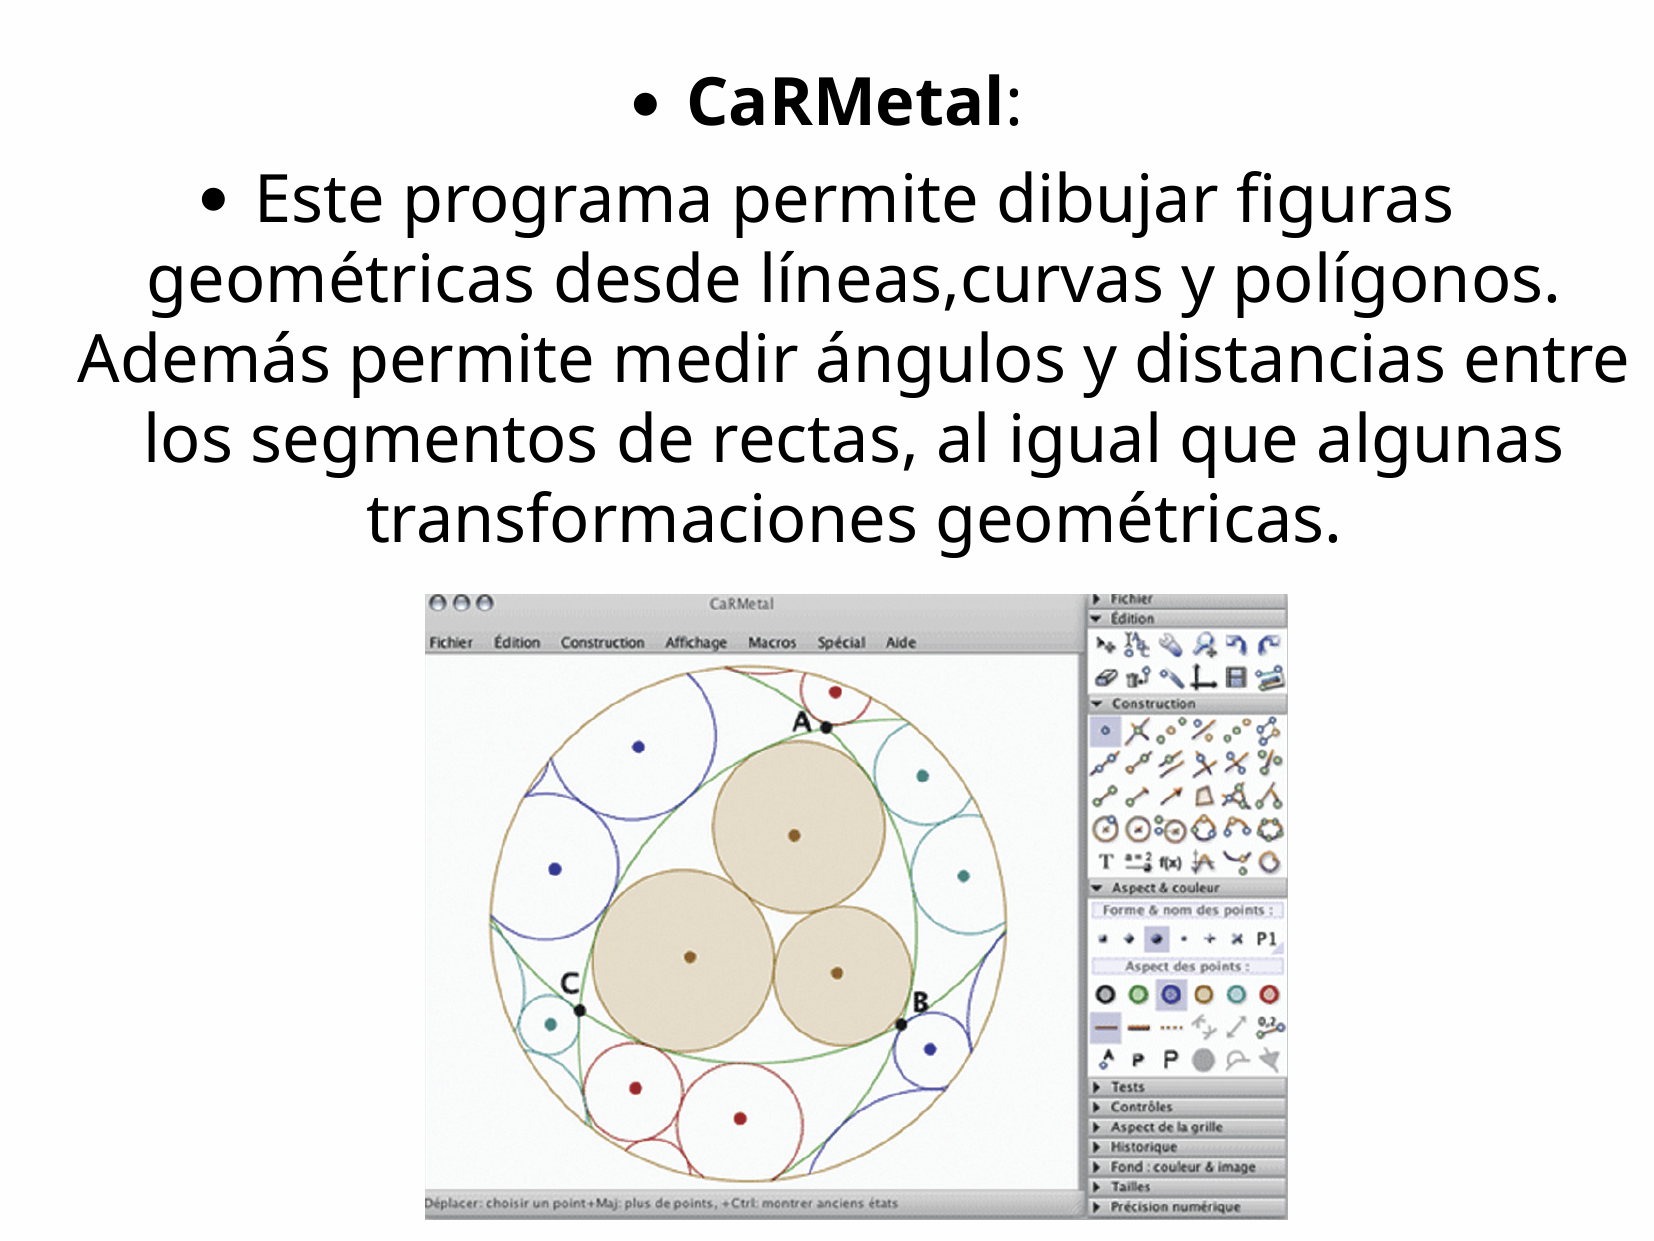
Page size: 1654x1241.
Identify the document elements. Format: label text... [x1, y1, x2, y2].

list CaRMetal: Este programa permite dibujar figuras geométricas desde líneas,curvas y polígonos. Además permite medir ángulos y distancias entre los segmentos de rectas, al igual que algunas transformaciones geométricas. [0, 51, 1654, 1241]
picture [425, 594, 1288, 1220]
